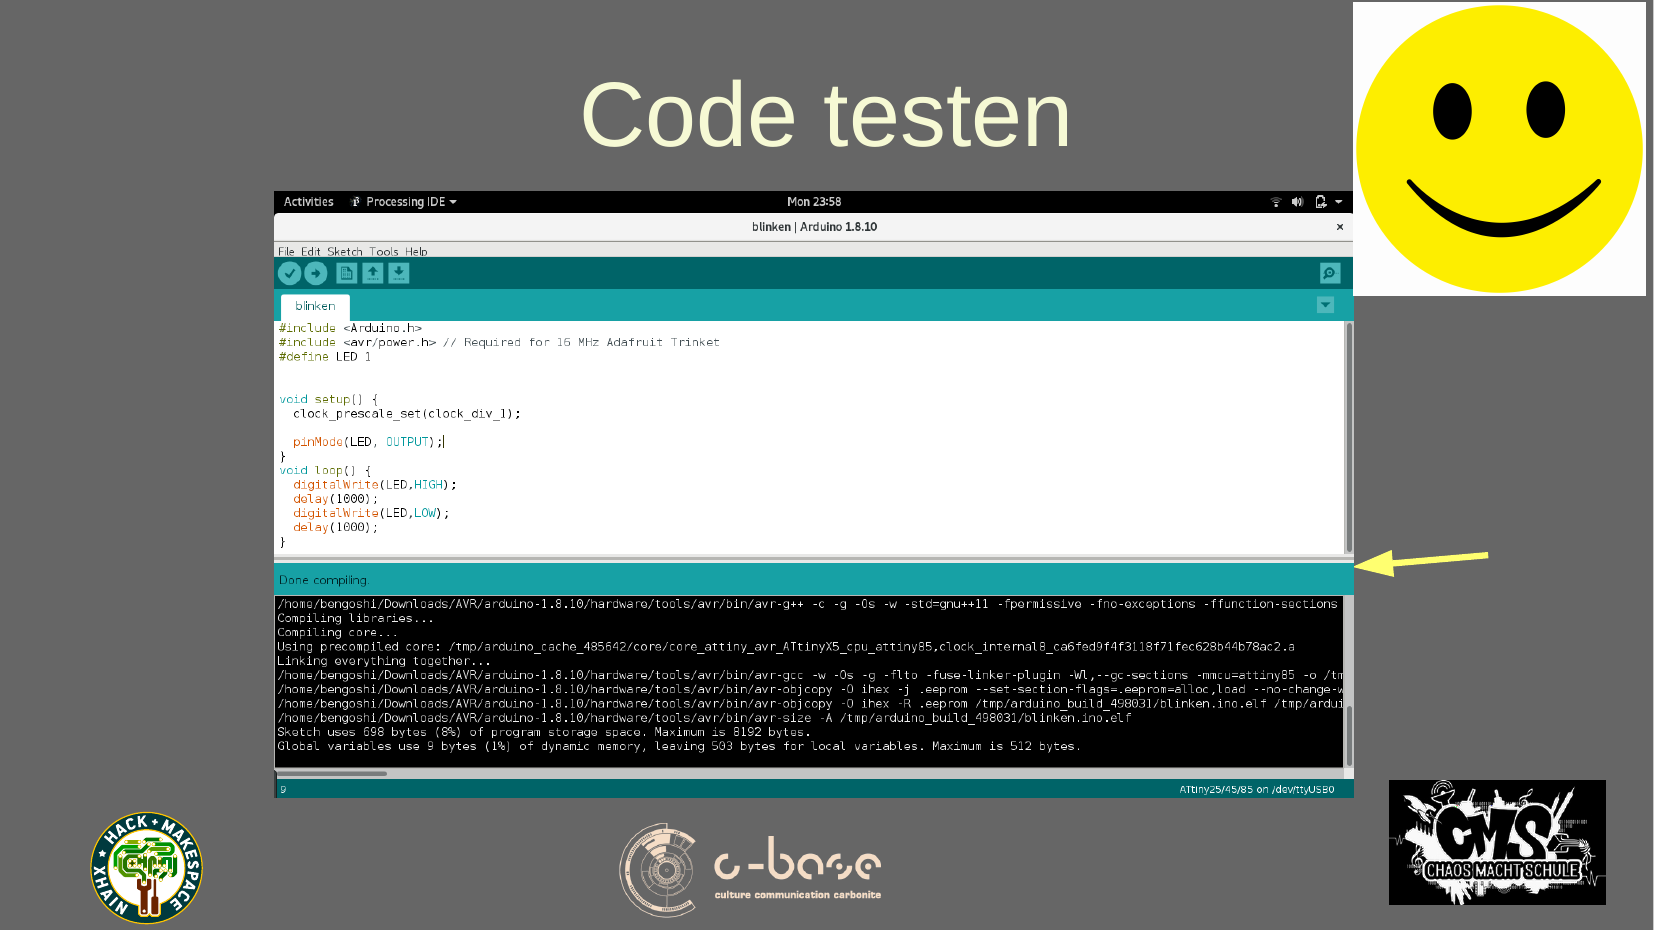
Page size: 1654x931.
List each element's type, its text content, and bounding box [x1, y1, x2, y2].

picture [1389, 780, 1606, 905]
title Code testen [82, 37, 1353, 193]
picture [609, 809, 897, 931]
picture [274, 2, 1646, 798]
